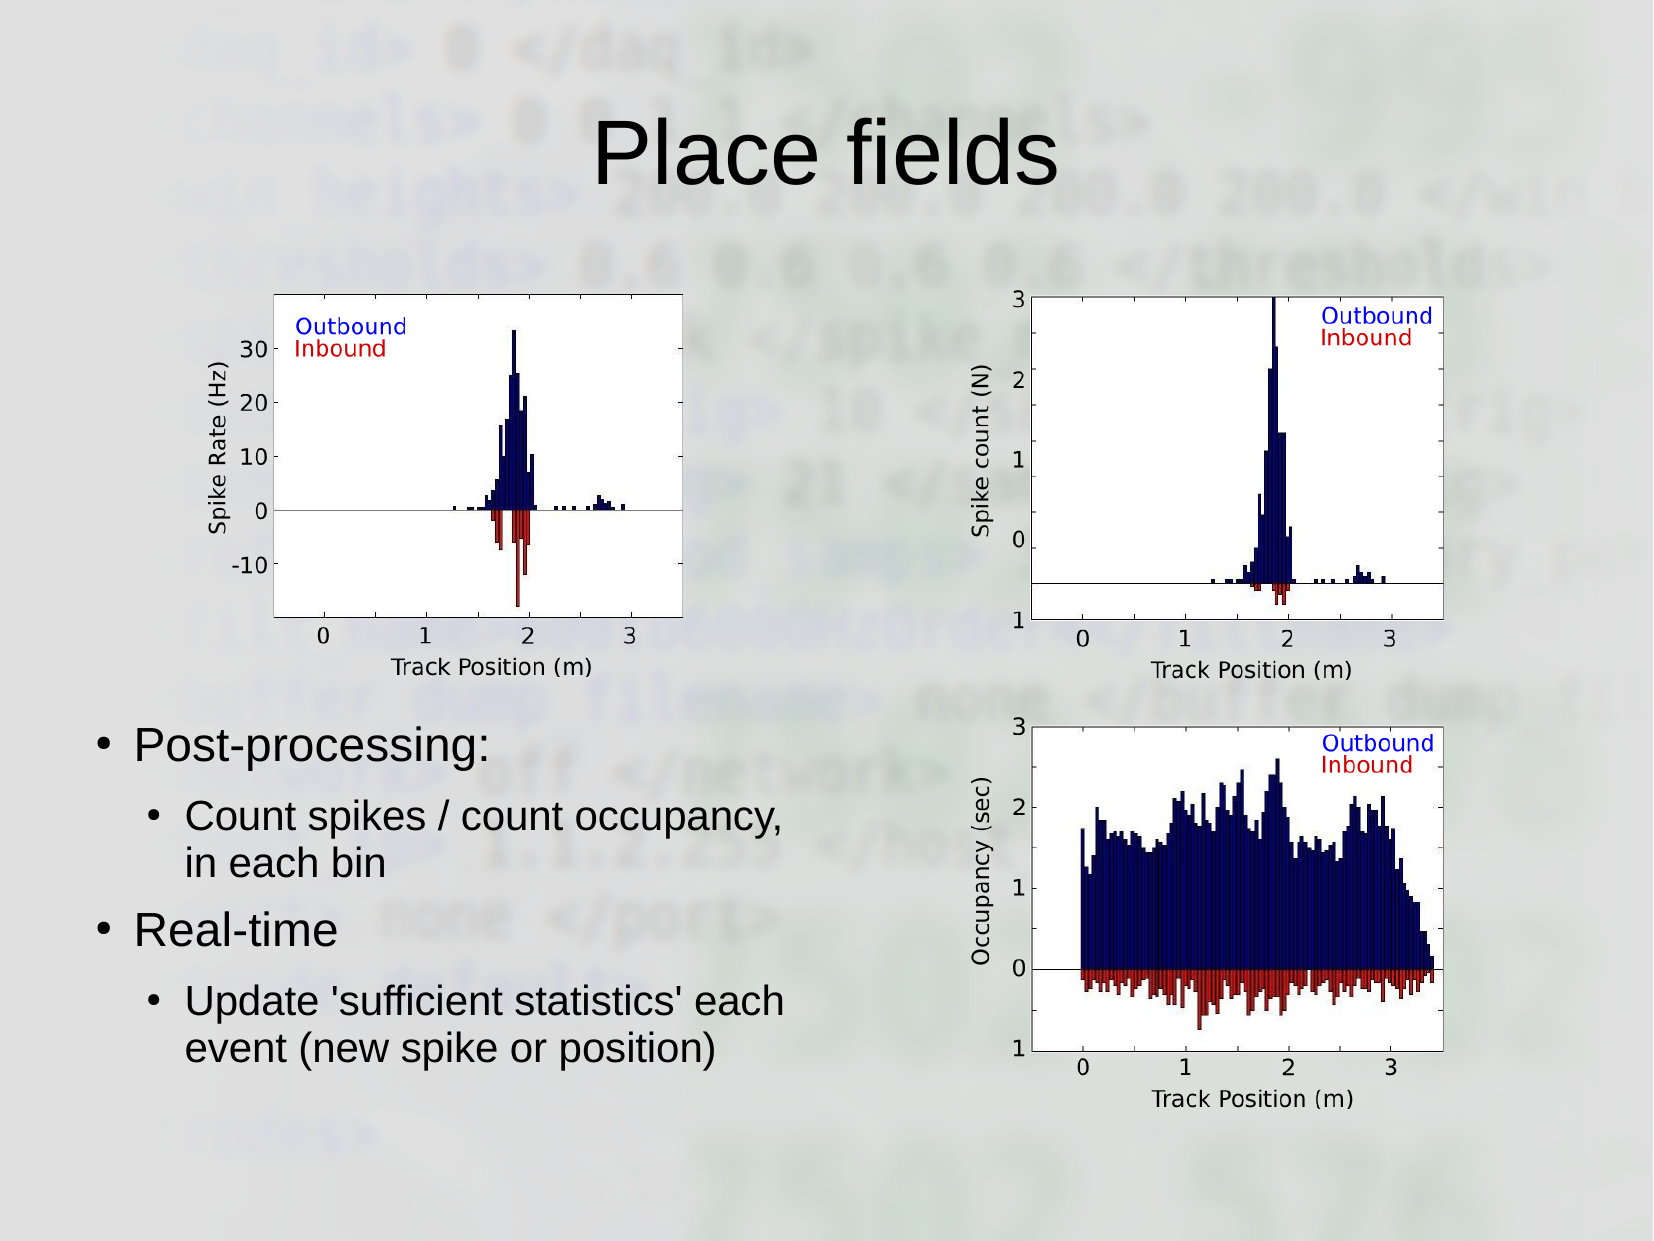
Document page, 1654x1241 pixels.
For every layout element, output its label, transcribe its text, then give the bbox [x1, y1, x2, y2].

picture [0, 0, 1654, 1241]
list Post-processing: Count spikes / count occupancy, in each bin Real-time Update 'sufficient statistics' each event (new spike or position) [82, 717, 809, 1109]
title Place fields [82, 49, 1571, 257]
